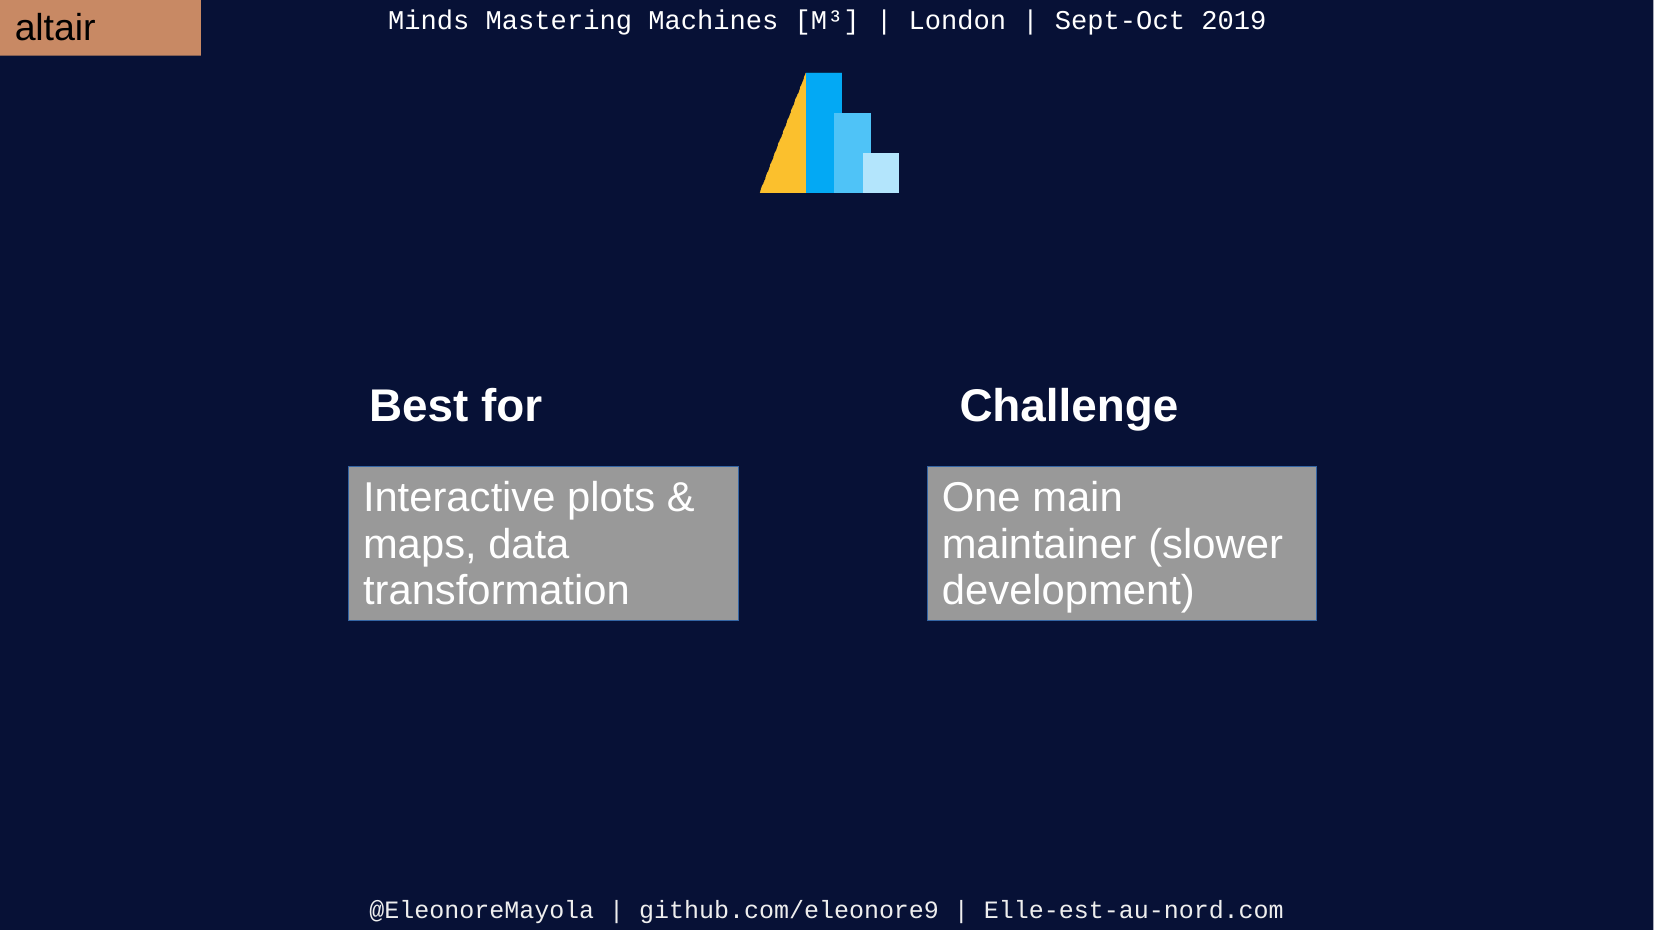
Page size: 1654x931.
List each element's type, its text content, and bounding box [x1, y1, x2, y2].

text_box Minds Mastering Machines [M³] | London | Sept-Oct 2019 [265, 0, 1388, 60]
text_box Best for [354, 372, 709, 439]
text_box One main maintainer (slower development) [927, 466, 1306, 668]
picture [748, 52, 910, 213]
text_box Interactive plots & maps, data transformation [348, 466, 786, 636]
text_box altair [0, 0, 201, 56]
text_box [1306, 466, 1317, 621]
text_box @EleonoreMayola | github.com/eleonore9 | Elle-est-au-nord.com [295, 862, 1359, 931]
text_box Challenge [944, 372, 1300, 439]
